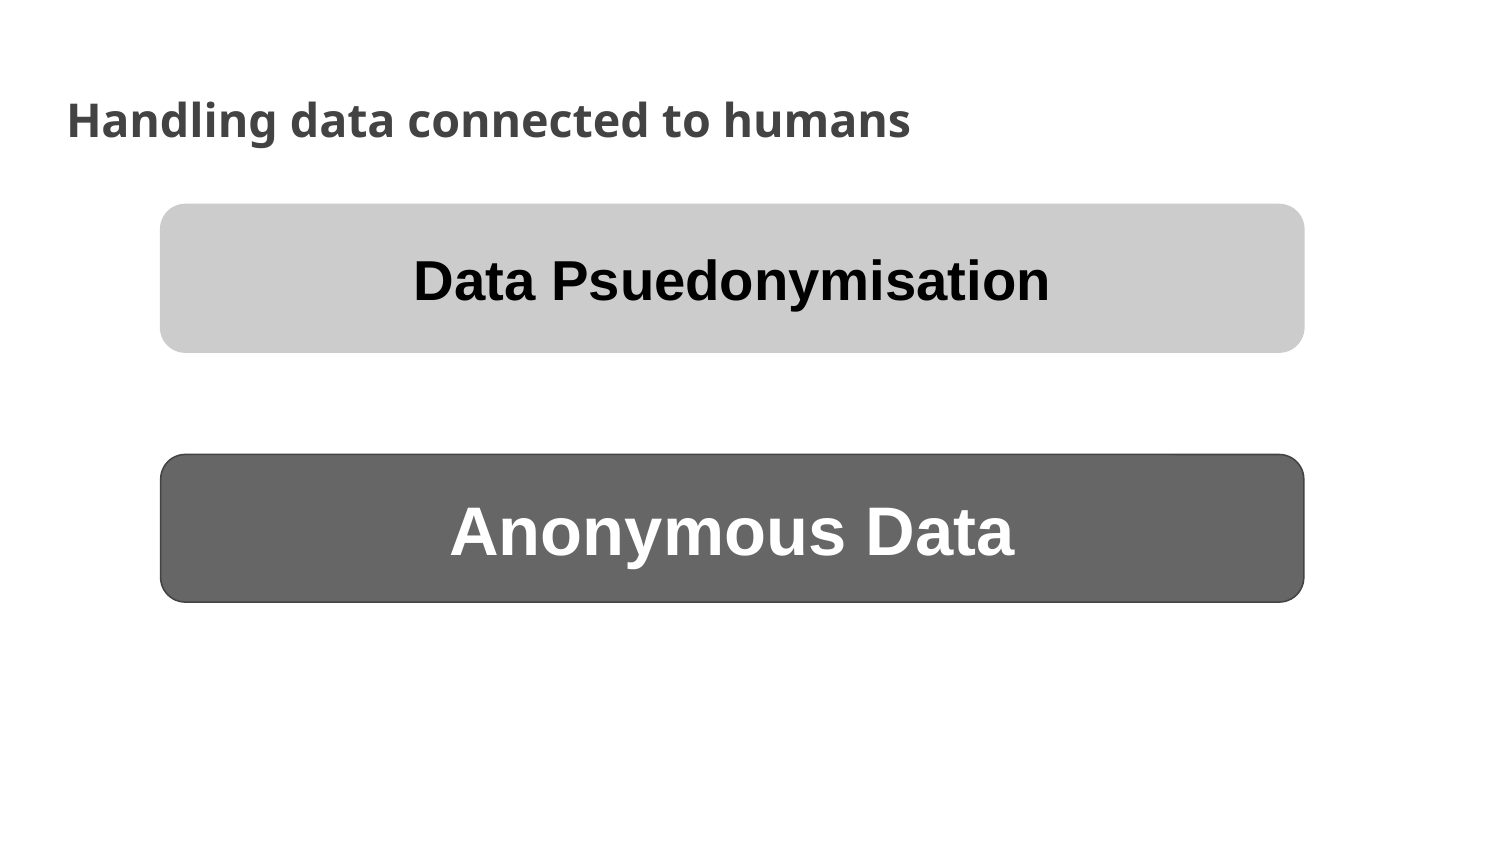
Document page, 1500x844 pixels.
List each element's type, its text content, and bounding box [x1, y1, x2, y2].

text_box Data Psuedonymisation [160, 204, 1304, 353]
title Handling data connected to humans [51, 72, 1449, 167]
text_box Anonymous Data [160, 454, 1304, 603]
